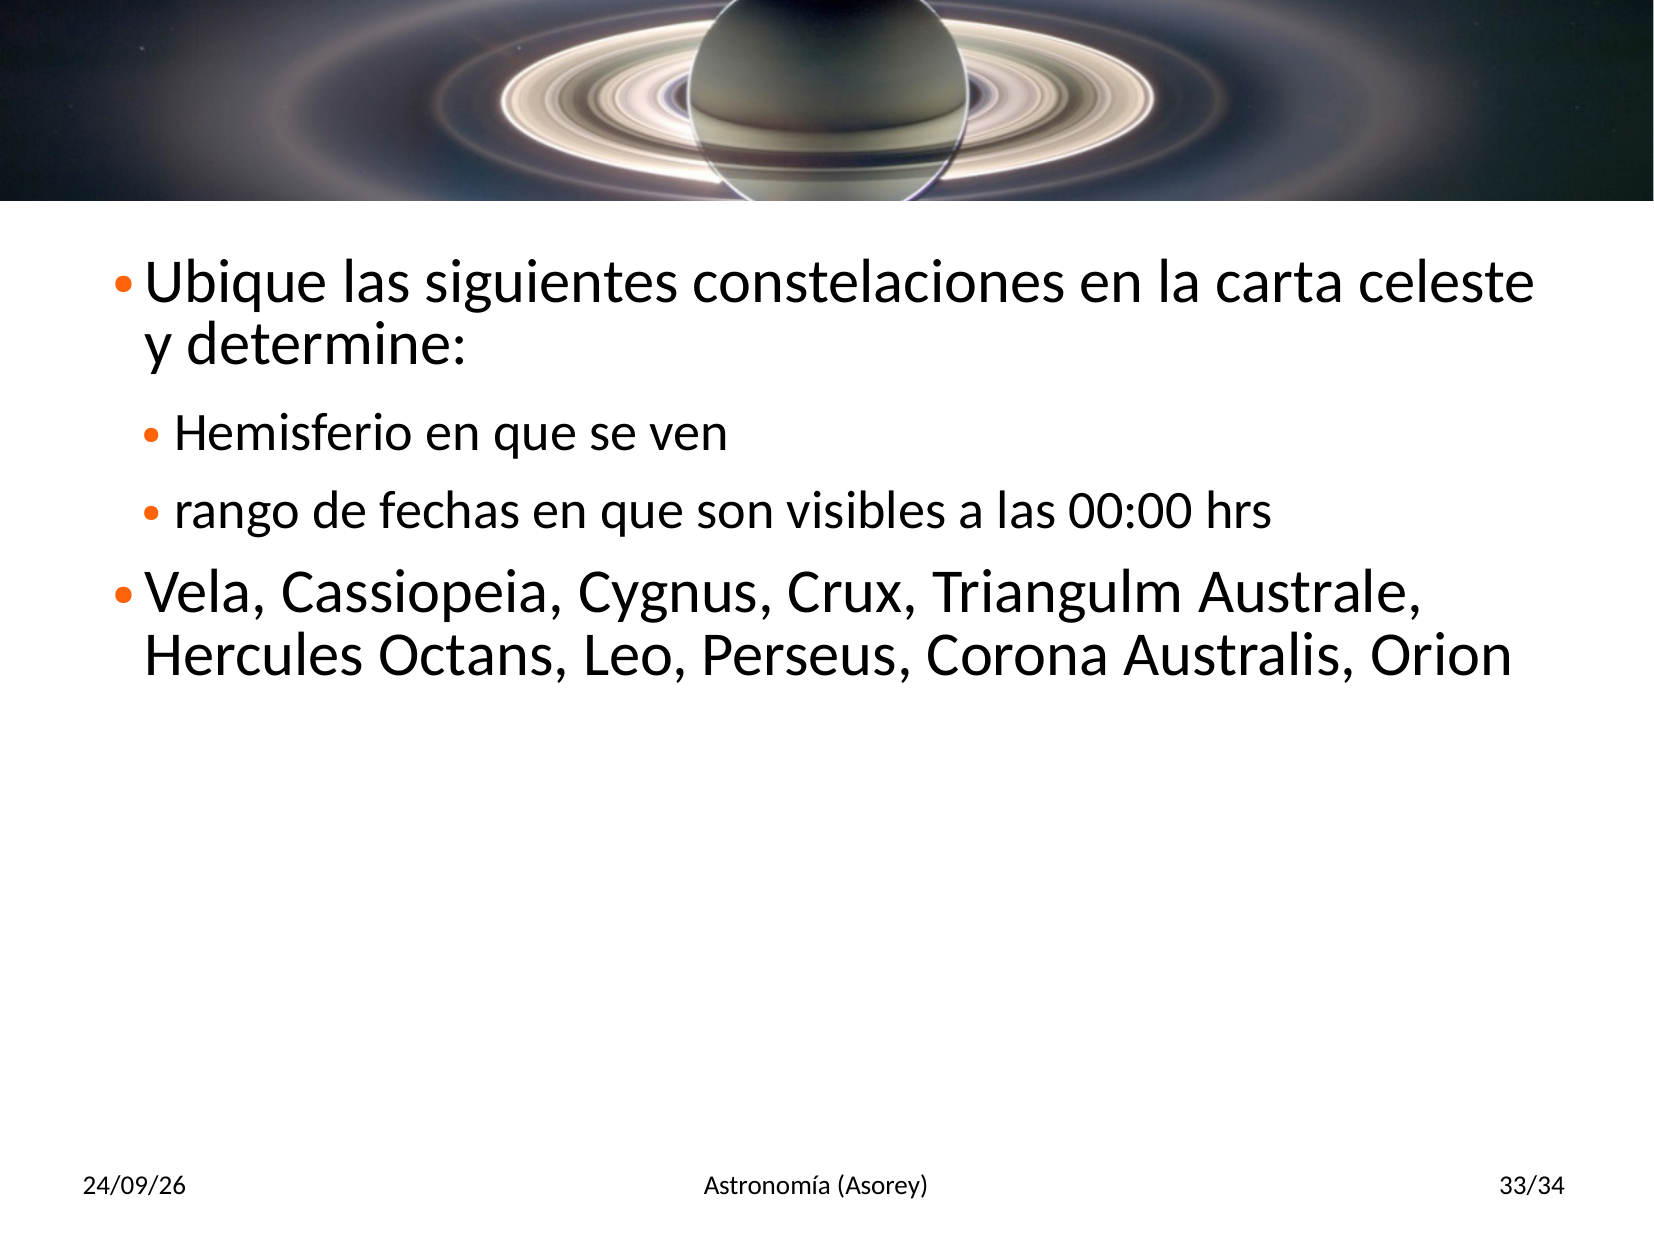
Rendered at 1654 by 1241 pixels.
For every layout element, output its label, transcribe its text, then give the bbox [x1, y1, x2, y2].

list Ubique las siguientes constelaciones en la carta celeste y determine: Hemisferio en que se ven rango de fechas en que son visibles a las 00:00 hrs Vela, Cassiopeia, Cygnus, Crux, Triangulm Australe, Hercules Octans, Leo, Perseus, Corona Australis, Orion [82, 255, 1571, 1156]
picture [0, 0, 1654, 201]
